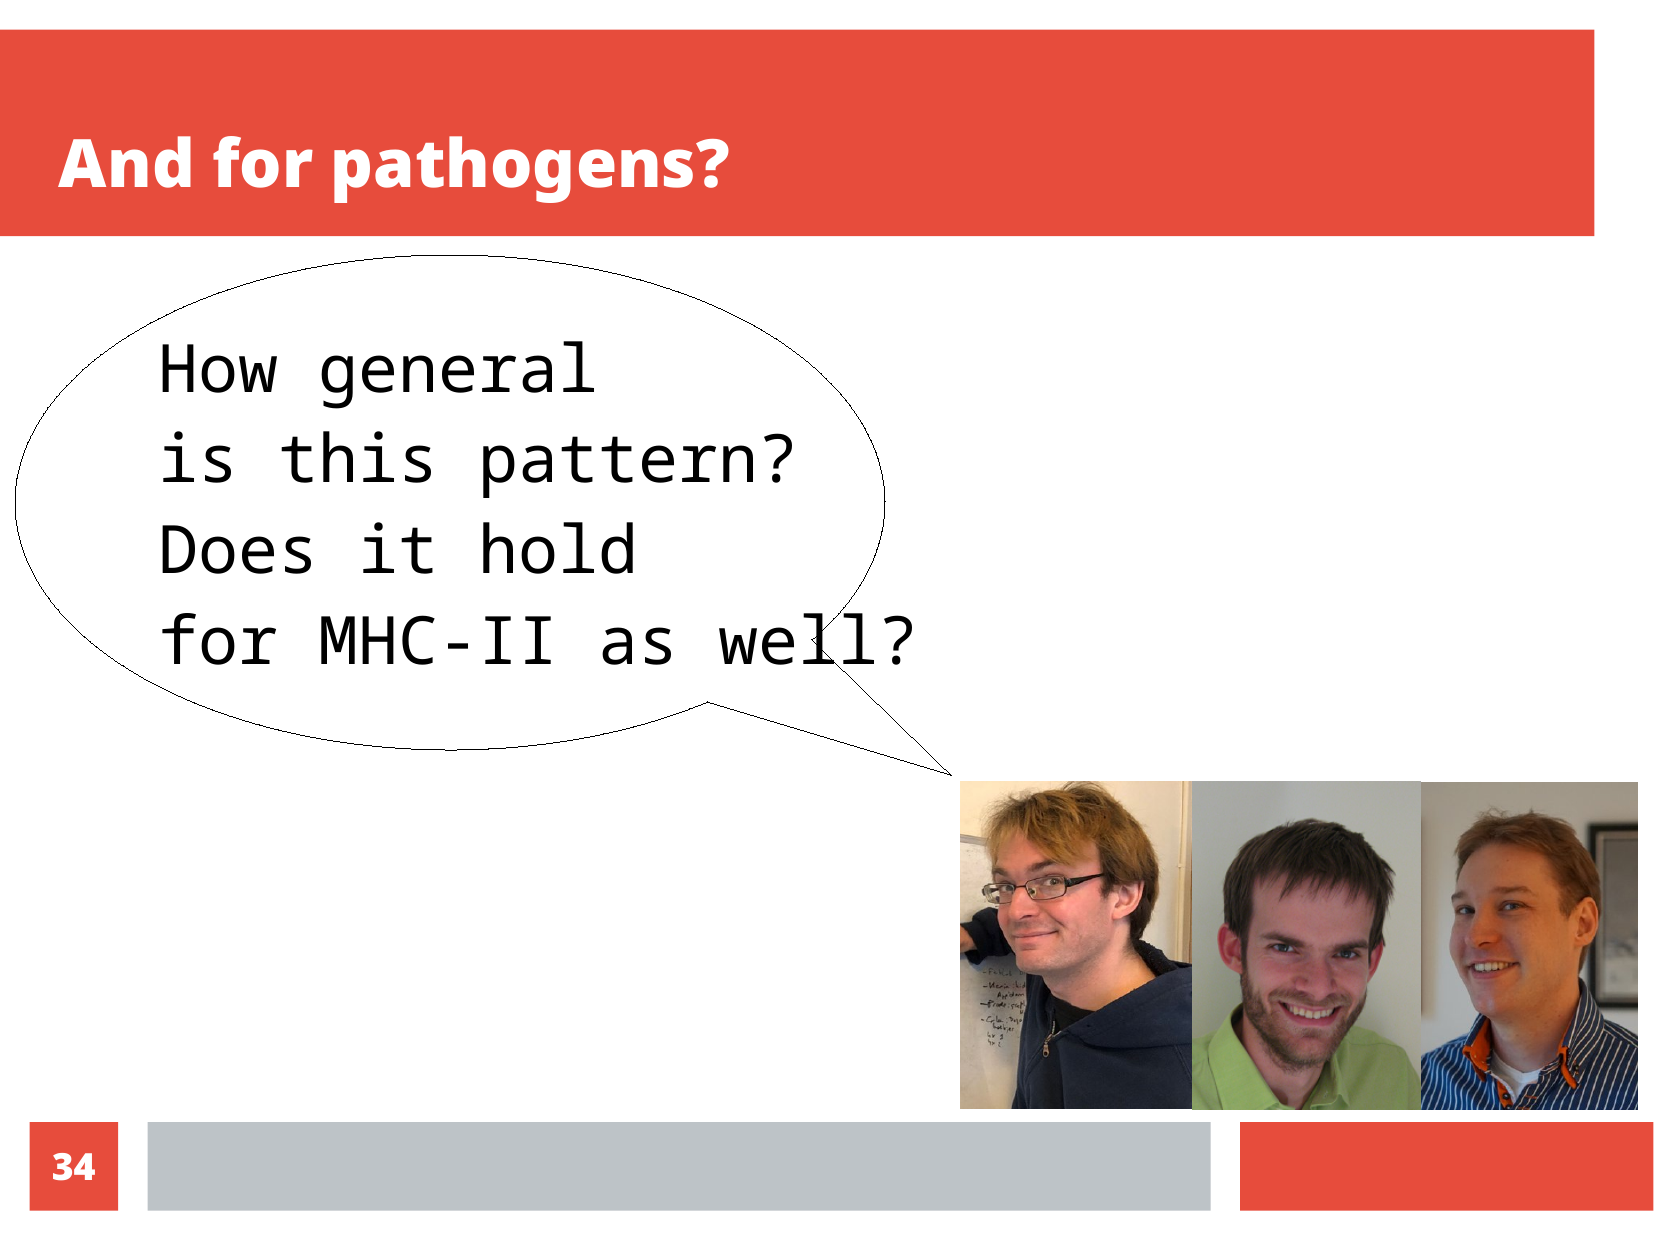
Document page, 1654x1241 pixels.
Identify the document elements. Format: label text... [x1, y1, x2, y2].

picture [960, 781, 1638, 1111]
text_box How general is this pattern? Does it hold for MHC-II as well? [15, 255, 952, 776]
title And for pathogens? [59, 59, 1595, 207]
